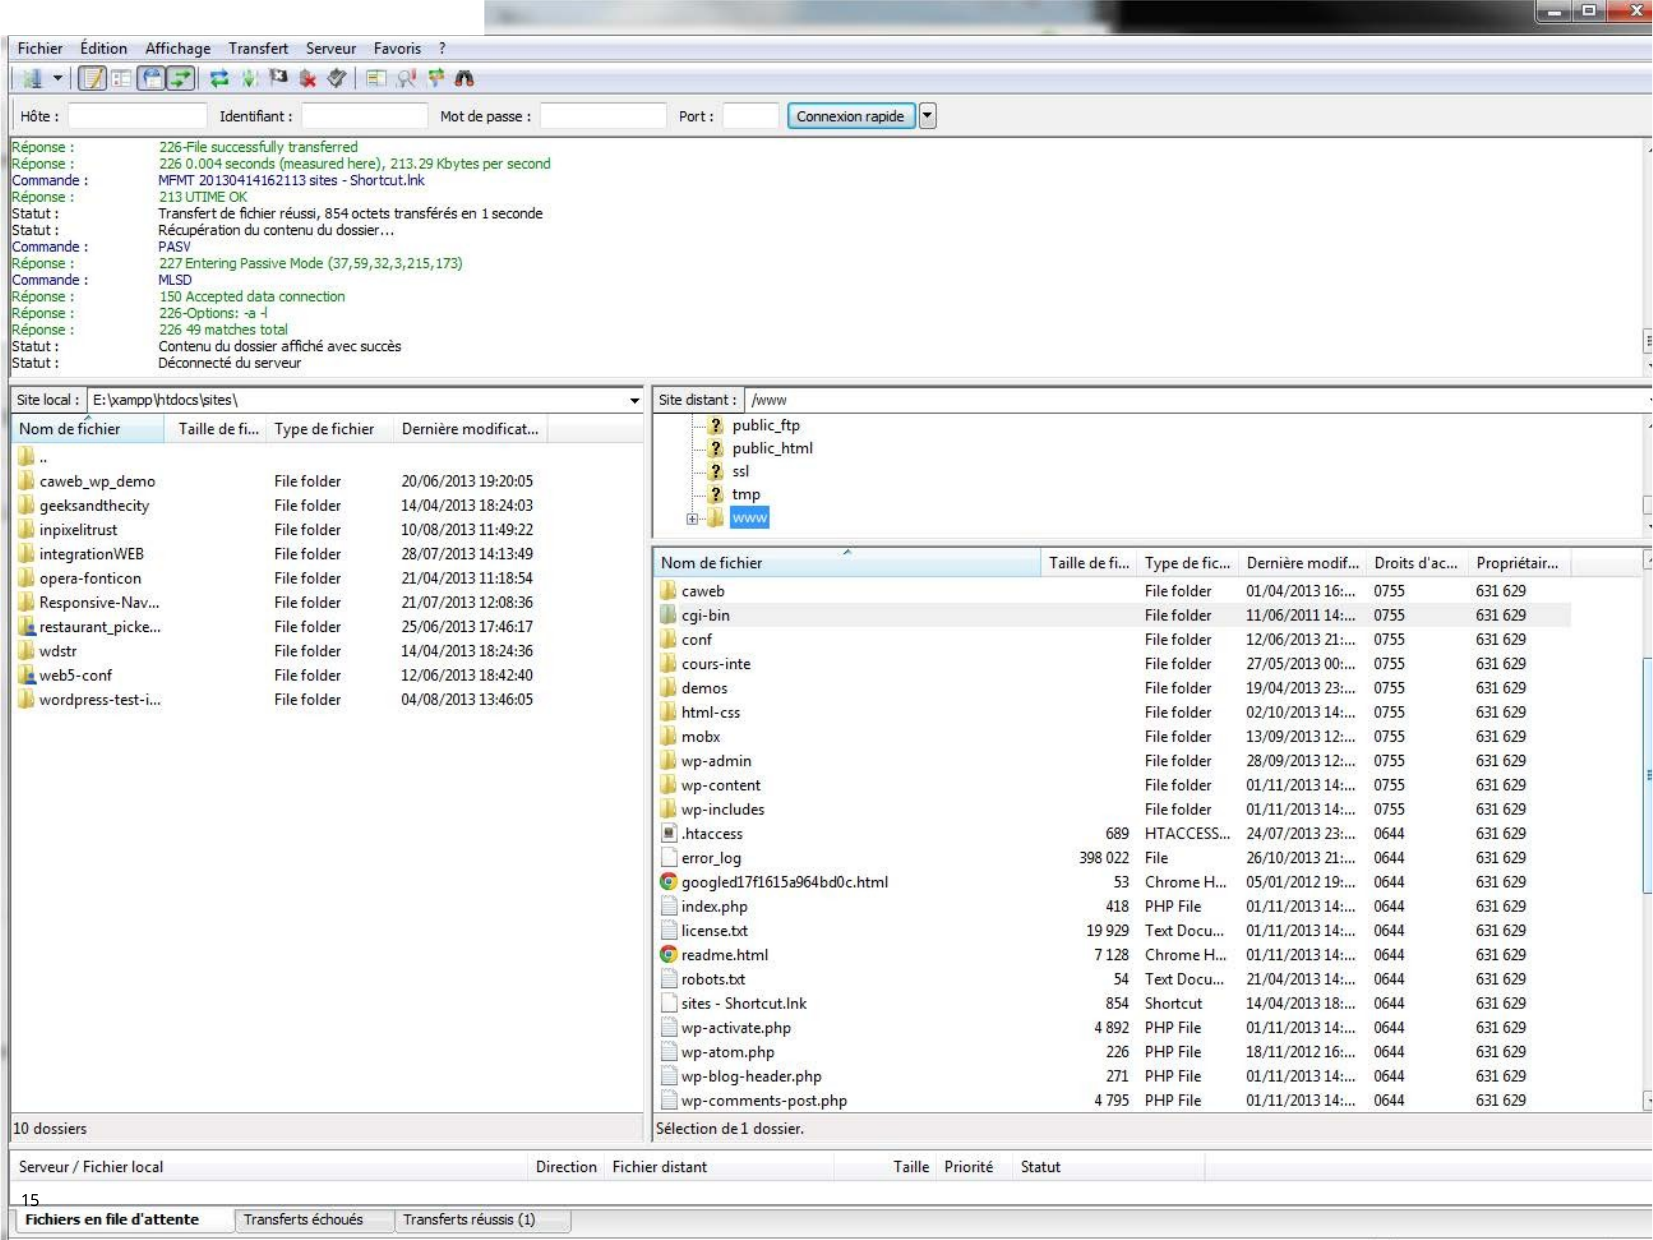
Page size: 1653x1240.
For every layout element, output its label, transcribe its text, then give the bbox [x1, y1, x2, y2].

text_box <numéro> [14, 1189, 46, 1213]
picture [0, 0, 1653, 1240]
text_box [0, 0, 485, 36]
